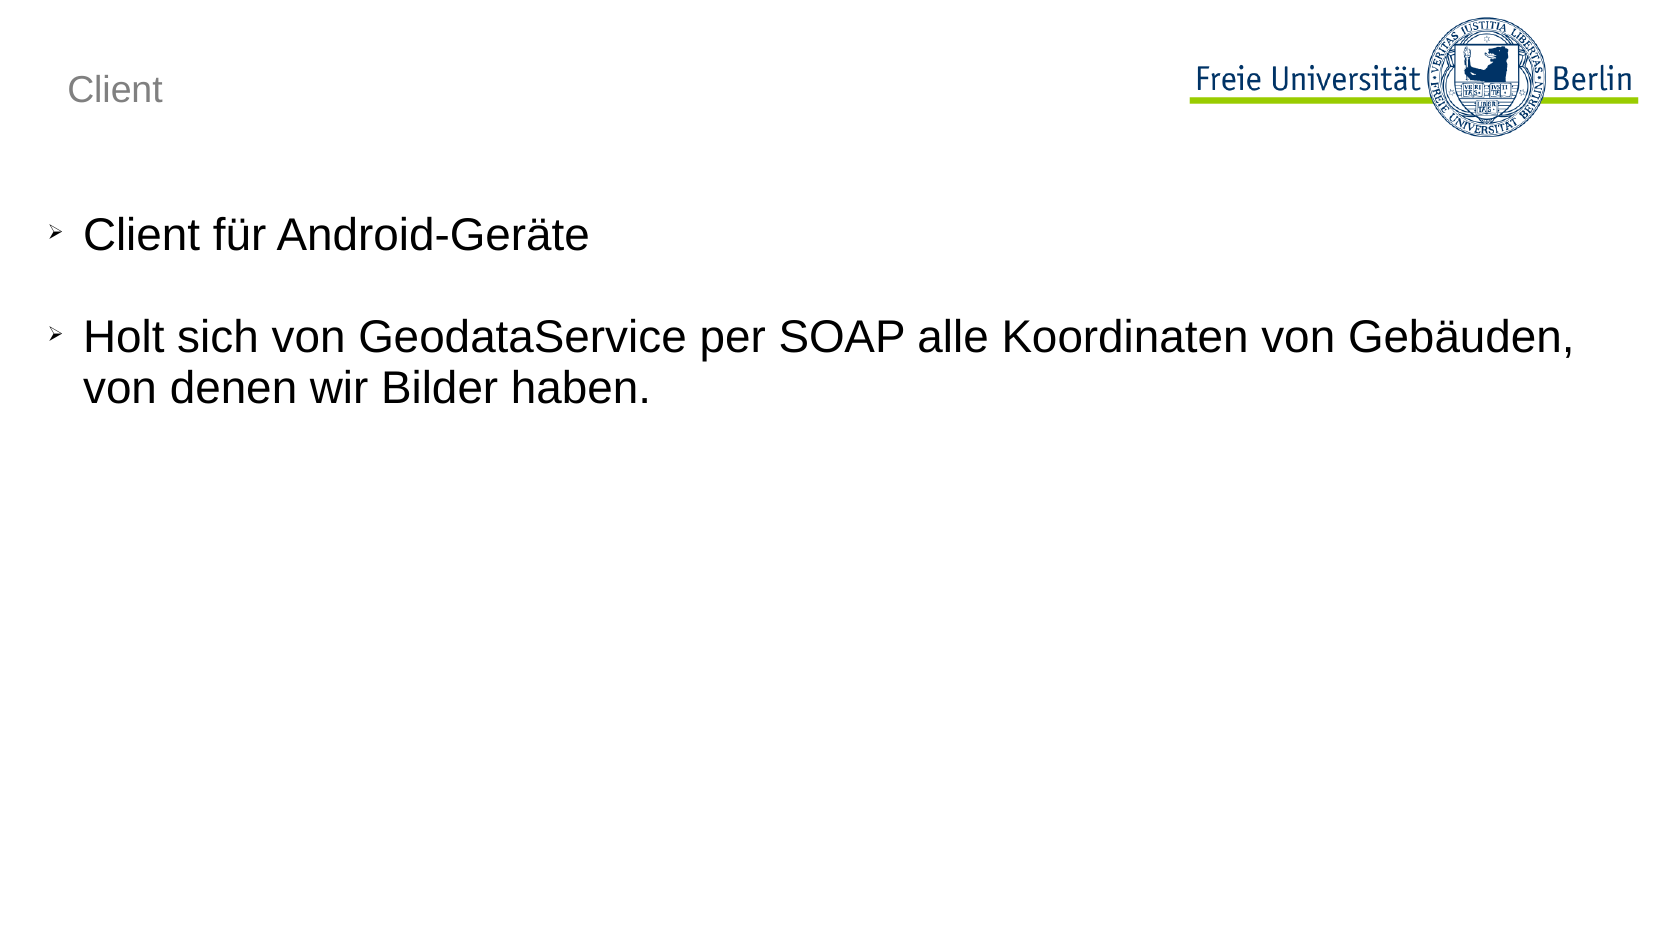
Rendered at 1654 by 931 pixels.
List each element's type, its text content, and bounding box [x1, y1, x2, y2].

text_box Client für Android-Geräte Holt sich von GeodataService per SOAP alle Koordinaten von Gebäuden, von denen wir Bilder haben. [33, 201, 1590, 422]
text_box Client [52, 61, 178, 119]
picture [1185, 11, 1642, 142]
